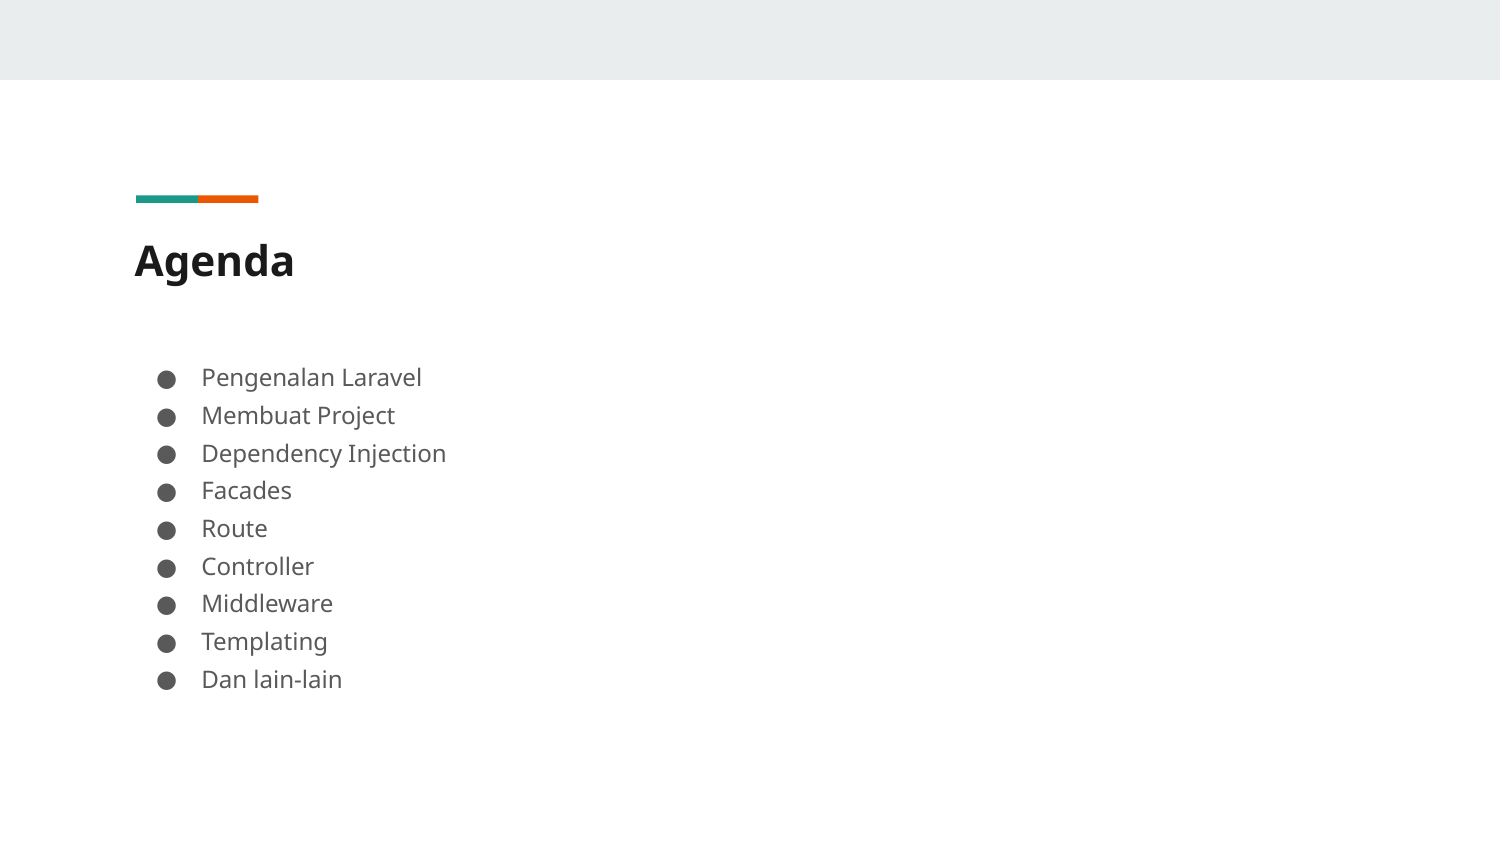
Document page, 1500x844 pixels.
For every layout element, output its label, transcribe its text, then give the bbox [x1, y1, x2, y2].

title Agenda [119, 216, 1381, 305]
list Pengenalan Laravel Membuat Project Dependency Injection Facades Route Controller Middleware Templating Dan lain-lain [119, 341, 1381, 712]
